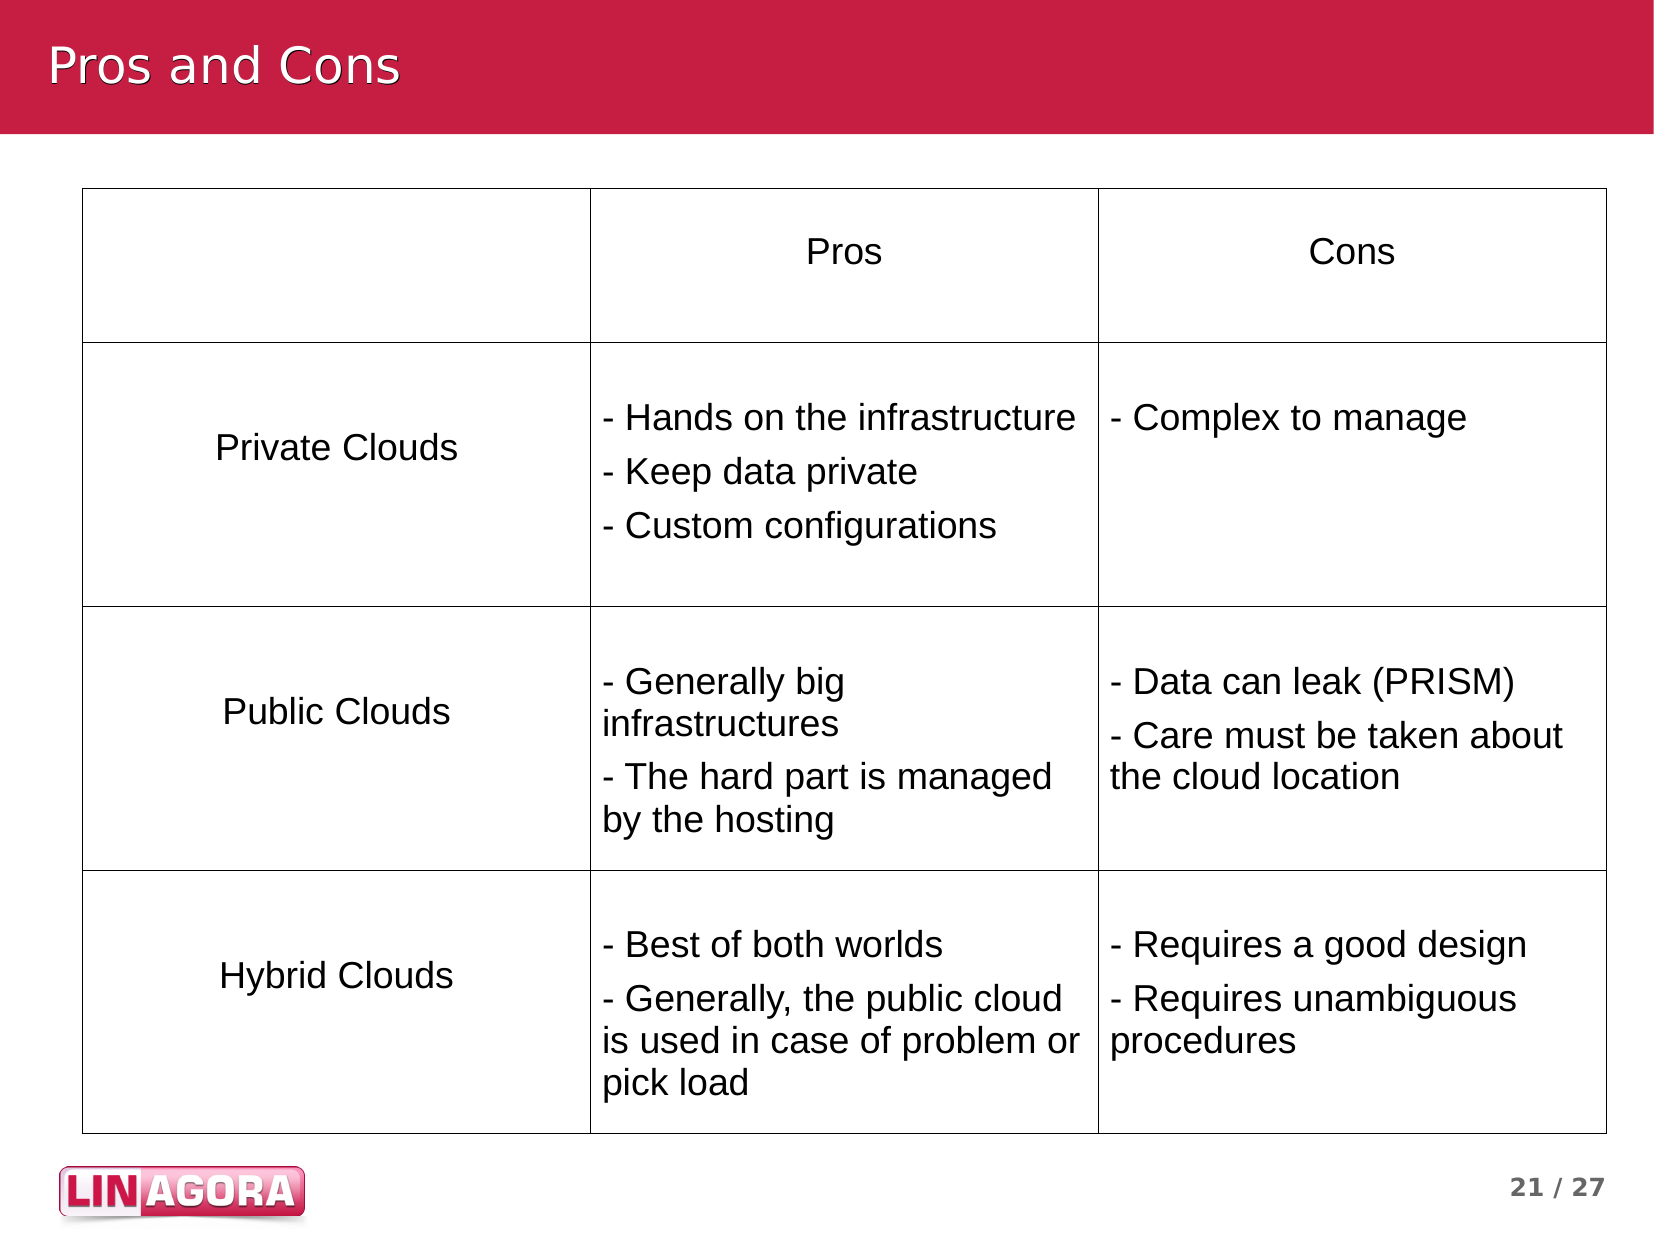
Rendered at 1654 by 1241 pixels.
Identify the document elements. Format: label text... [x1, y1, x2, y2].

table_cell - Generally big infrastructures - The hard part is managed by the hosting [591, 607, 1098, 870]
table_cell Hybrid Clouds [83, 871, 590, 1133]
table_cell - Data can leak (PRISM) - Care must be taken about the cloud location [1099, 607, 1606, 870]
table_cell - Complex to manage [1099, 343, 1606, 606]
table_header [83, 189, 590, 342]
picture [59, 1166, 308, 1229]
table_cell Public Clouds [83, 607, 590, 870]
table_header Pros [591, 189, 1098, 342]
table_cell - Requires a good design - Requires unambiguous procedures [1099, 871, 1606, 1133]
table_cell - Best of both worlds - Generally, the public cloud is used in case of problem or pick load [591, 871, 1098, 1133]
title Pros and Cons [47, 7, 1624, 126]
table_header Cons [1099, 189, 1606, 342]
table_cell - Hands on the infrastructure - Keep data private - Custom configurations [591, 343, 1098, 606]
table_cell Private Clouds [83, 343, 590, 606]
